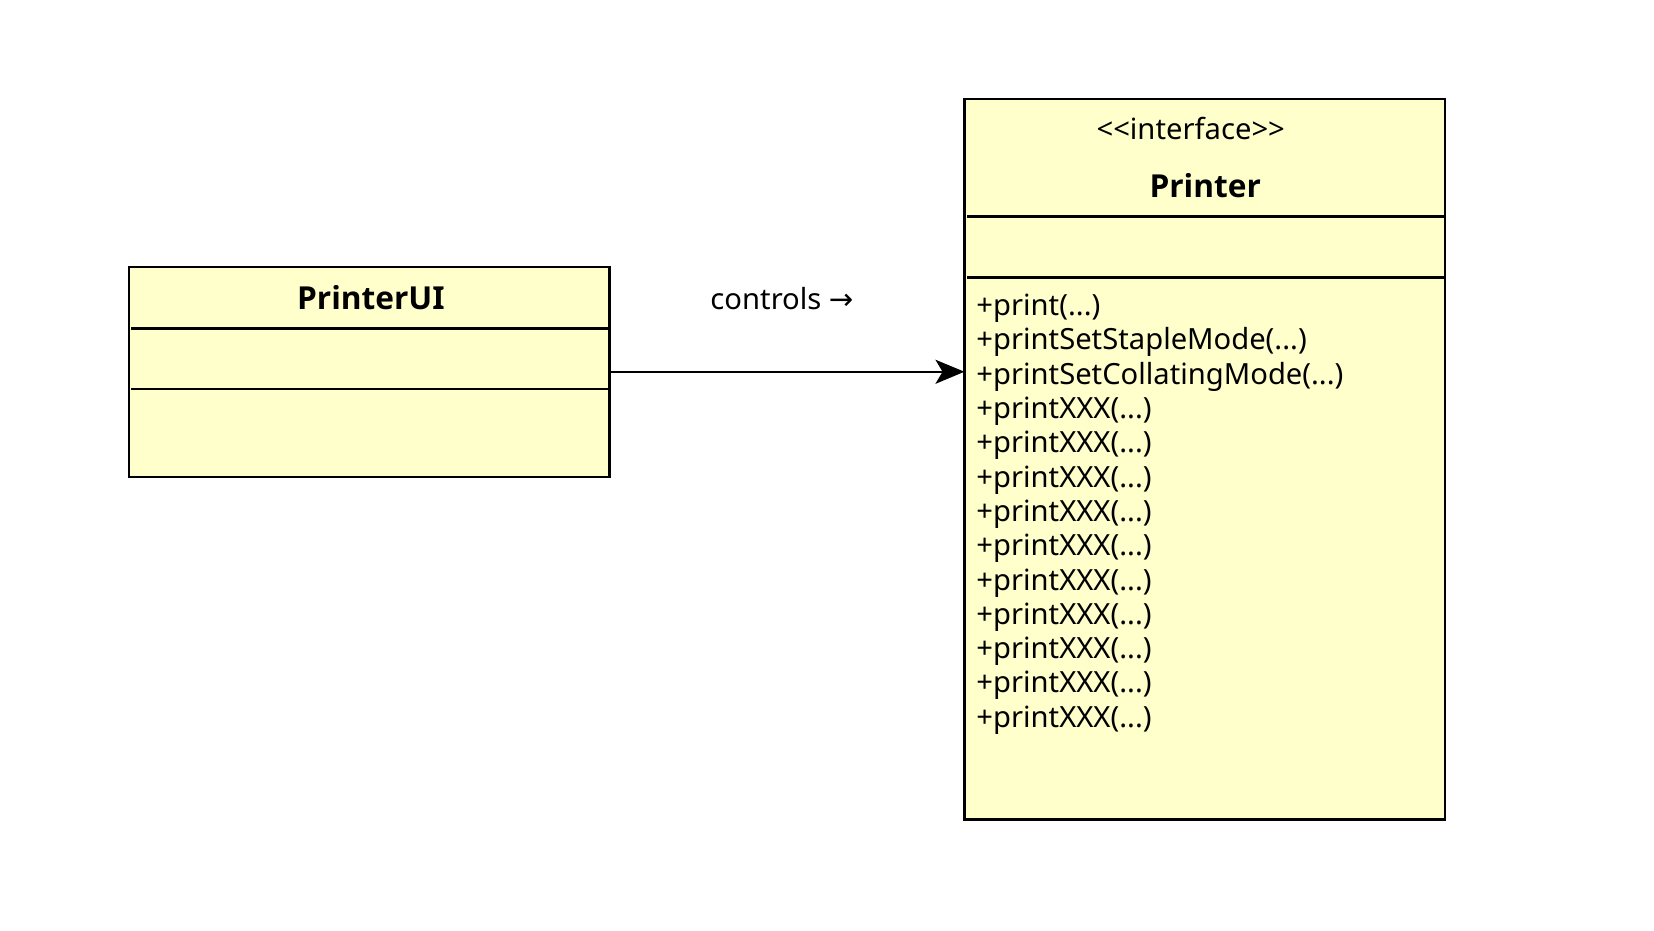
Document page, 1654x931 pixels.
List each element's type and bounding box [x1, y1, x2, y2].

picture [90, 60, 1485, 860]
